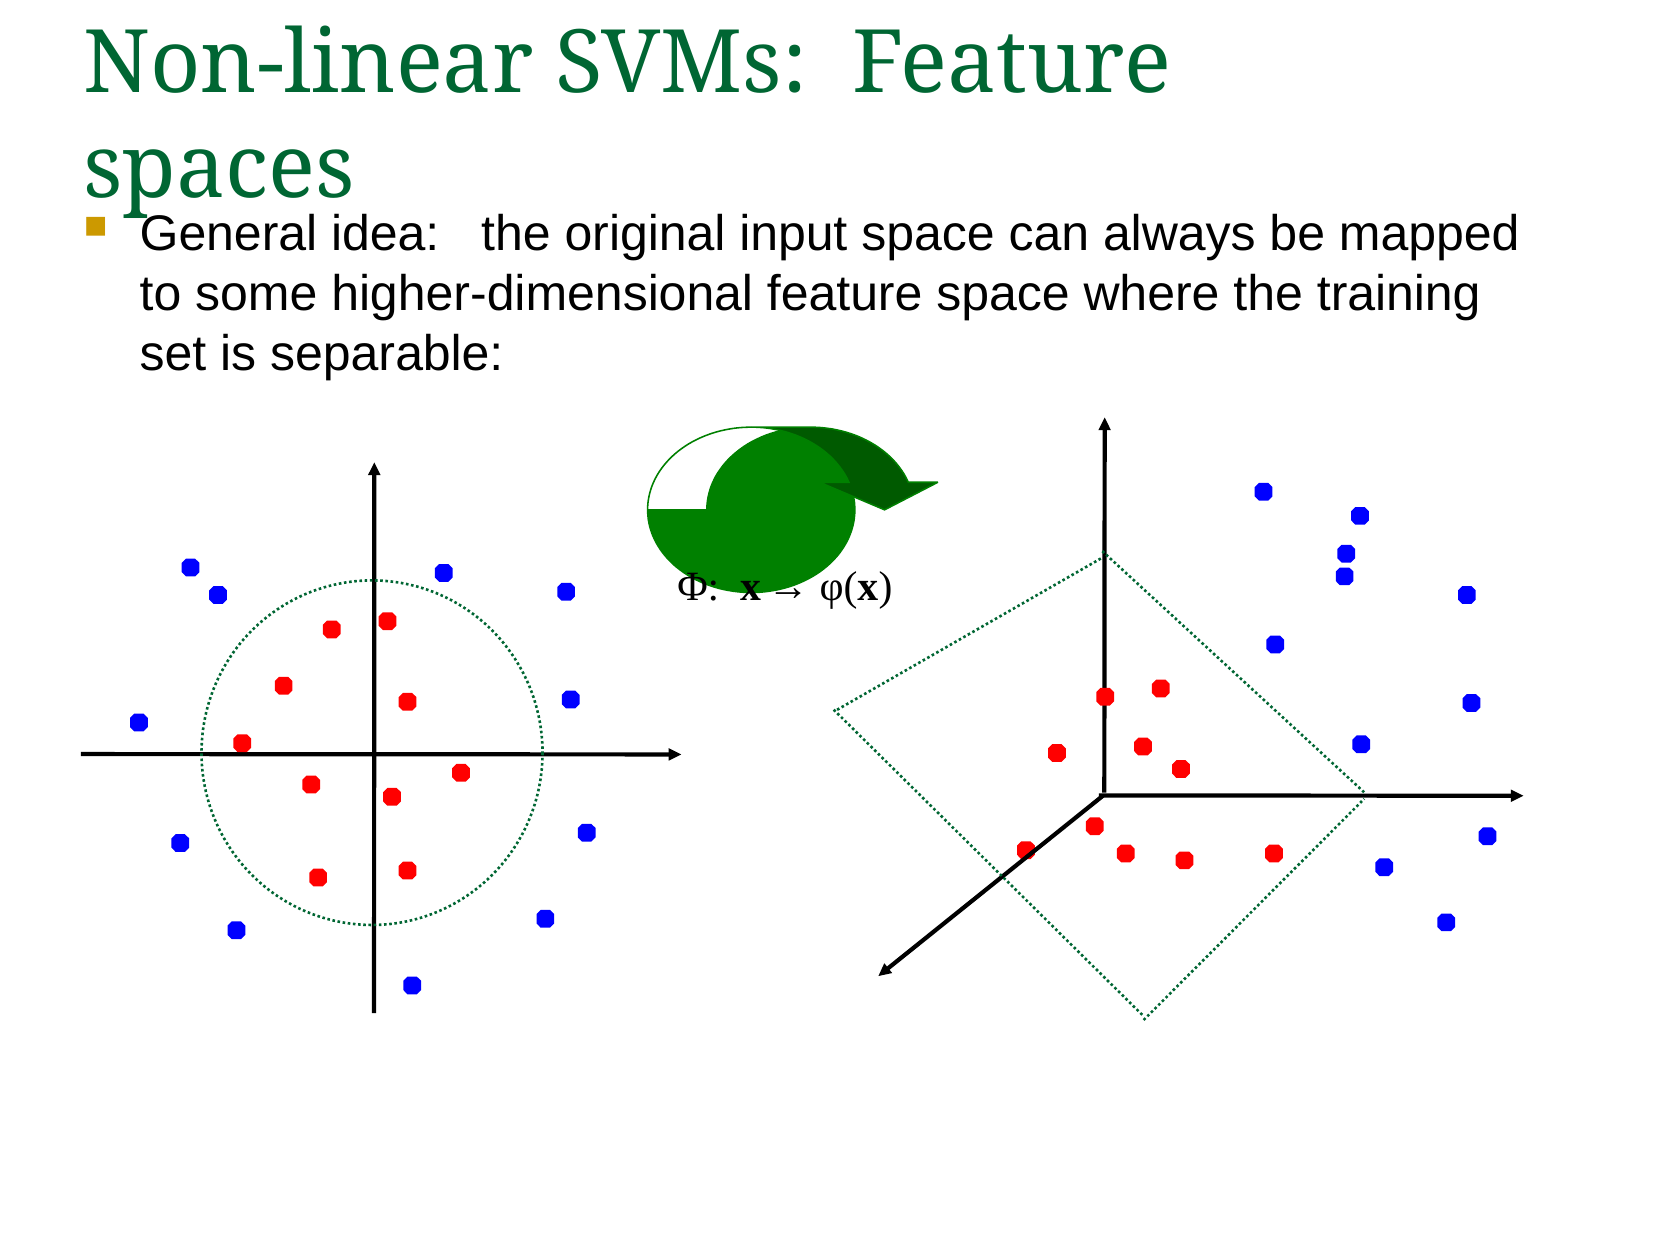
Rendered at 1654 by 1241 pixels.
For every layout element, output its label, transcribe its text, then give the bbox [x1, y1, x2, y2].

text_box [537, 910, 554, 927]
text_box Non-linear SVMs: Feature spaces [68, 41, 1475, 180]
text_box [210, 586, 227, 604]
text_box [562, 691, 579, 708]
text_box [399, 862, 416, 879]
text_box [1353, 736, 1370, 753]
text_box [1134, 738, 1152, 755]
text_box [1463, 694, 1480, 712]
text_box [310, 869, 327, 886]
text_box [558, 583, 575, 600]
text_box [1338, 545, 1355, 562]
text_box [303, 776, 320, 793]
text_box [404, 977, 421, 994]
text_box Non-linear SVMs: Feature spaces [619, 41, 646, 81]
text_box [1255, 483, 1272, 500]
text_box [1048, 744, 1066, 762]
text_box [647, 427, 938, 551]
text_box [1438, 914, 1455, 931]
text_box [228, 922, 245, 939]
text_box [578, 824, 595, 841]
text_box [1117, 845, 1134, 862]
text_box [275, 677, 292, 694]
text_box [1267, 636, 1284, 653]
text_box [130, 714, 147, 731]
text_box [1172, 760, 1190, 778]
text_box [234, 735, 251, 752]
text_box [1352, 507, 1369, 524]
text_box [453, 764, 470, 781]
text_box [435, 564, 452, 581]
text_box [1017, 842, 1035, 858]
text_box [1458, 586, 1475, 604]
text_box [172, 834, 189, 852]
text_box [1479, 828, 1496, 845]
text_box [1152, 680, 1169, 697]
text_box [1176, 852, 1193, 869]
text_box [399, 693, 416, 710]
text_box [1097, 688, 1114, 705]
text_box General idea: the original input space can always be mapped to some higher-dimensional feature space where the training set is separable: [68, 192, 1558, 1103]
text_box [323, 621, 340, 638]
text_box [1086, 818, 1103, 835]
text_box [1336, 568, 1353, 585]
text_box [379, 613, 396, 630]
text_box [1265, 845, 1283, 862]
text_box Non-linear SVMs: Feature spaces [688, 41, 715, 79]
text_box Φ: x → φ(x) [647, 551, 993, 624]
text_box [182, 559, 199, 576]
text_box [383, 788, 401, 805]
text_box [1376, 859, 1393, 876]
text_box Non-linear SVMs: Feature spaces [110, 41, 134, 78]
